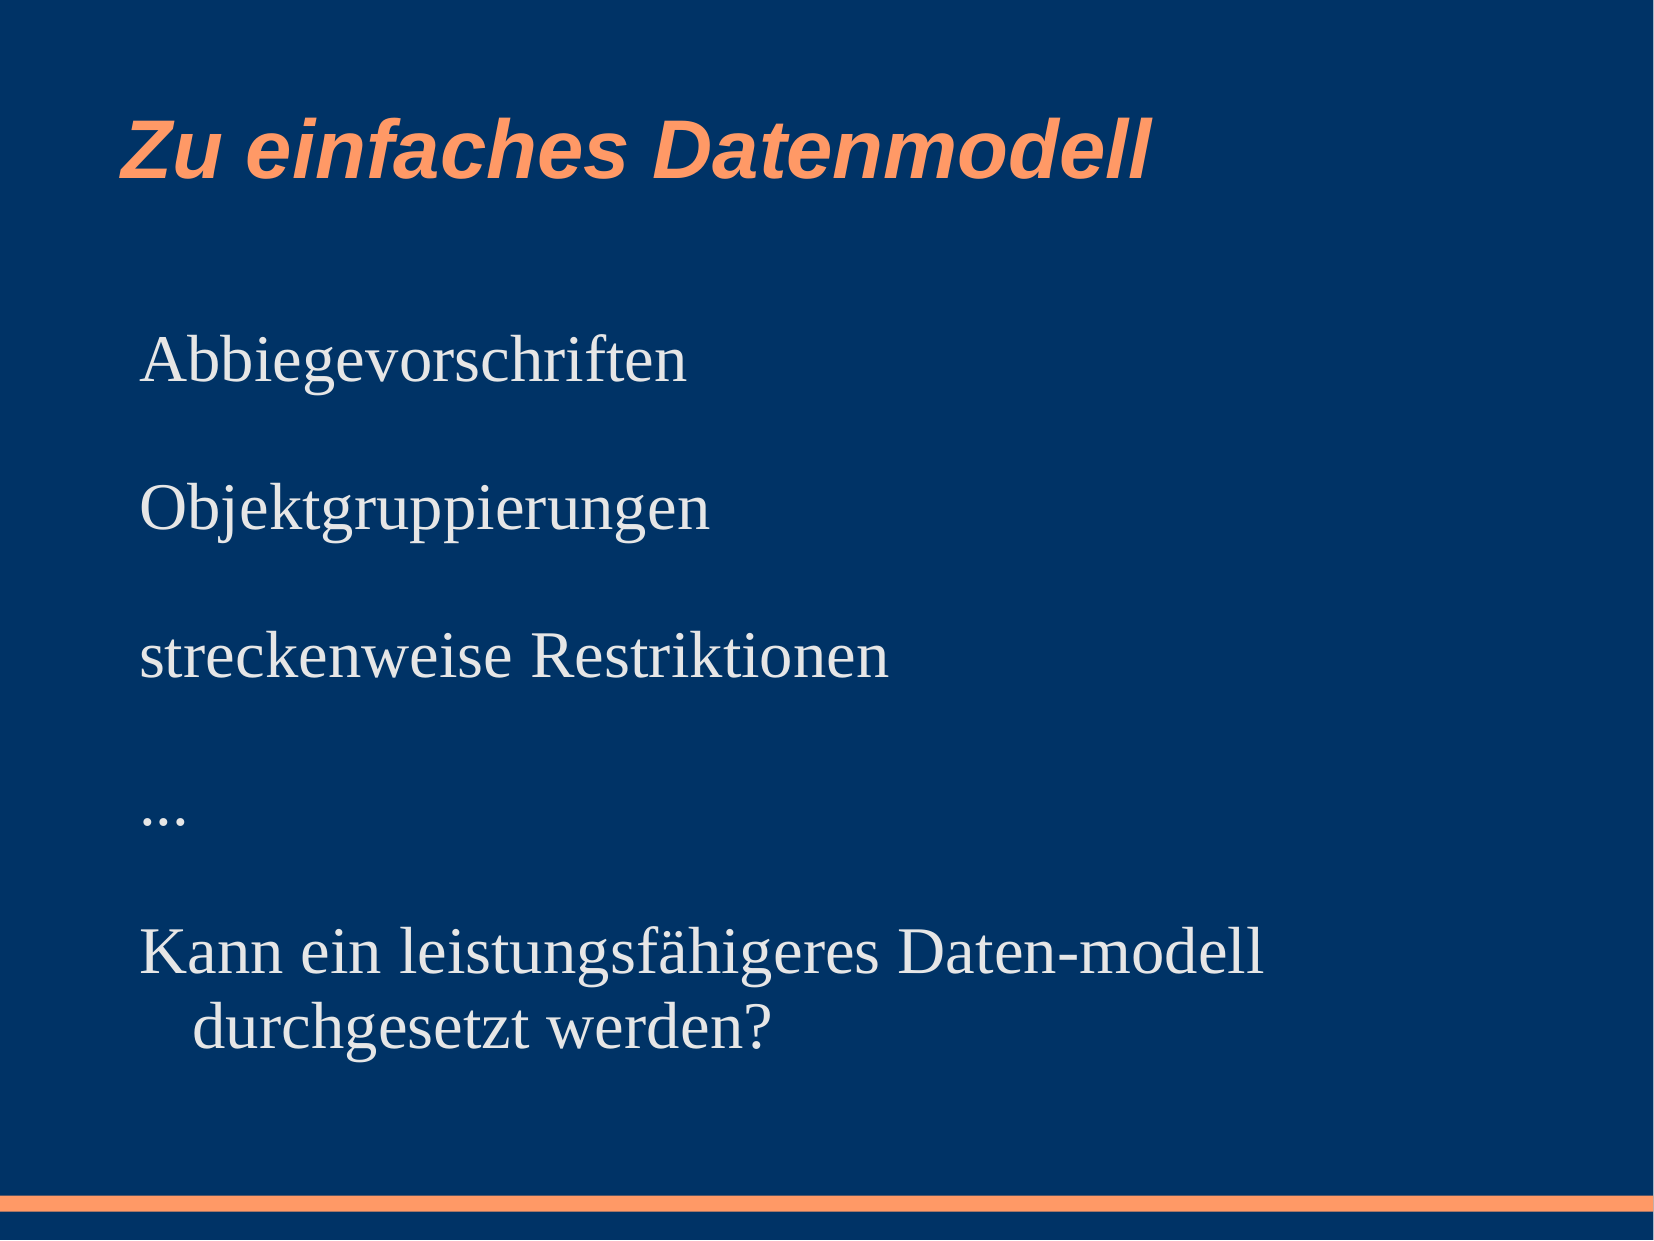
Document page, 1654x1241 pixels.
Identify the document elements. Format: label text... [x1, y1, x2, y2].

title Zu einfaches Datenmodell [121, 53, 1534, 247]
list Abbiegevorschriften Objektgruppierungen streckenweise Restriktionen ... Kann ein leistungsfähigeres Daten-modell durchgesetzt werden? [121, 322, 1561, 1118]
